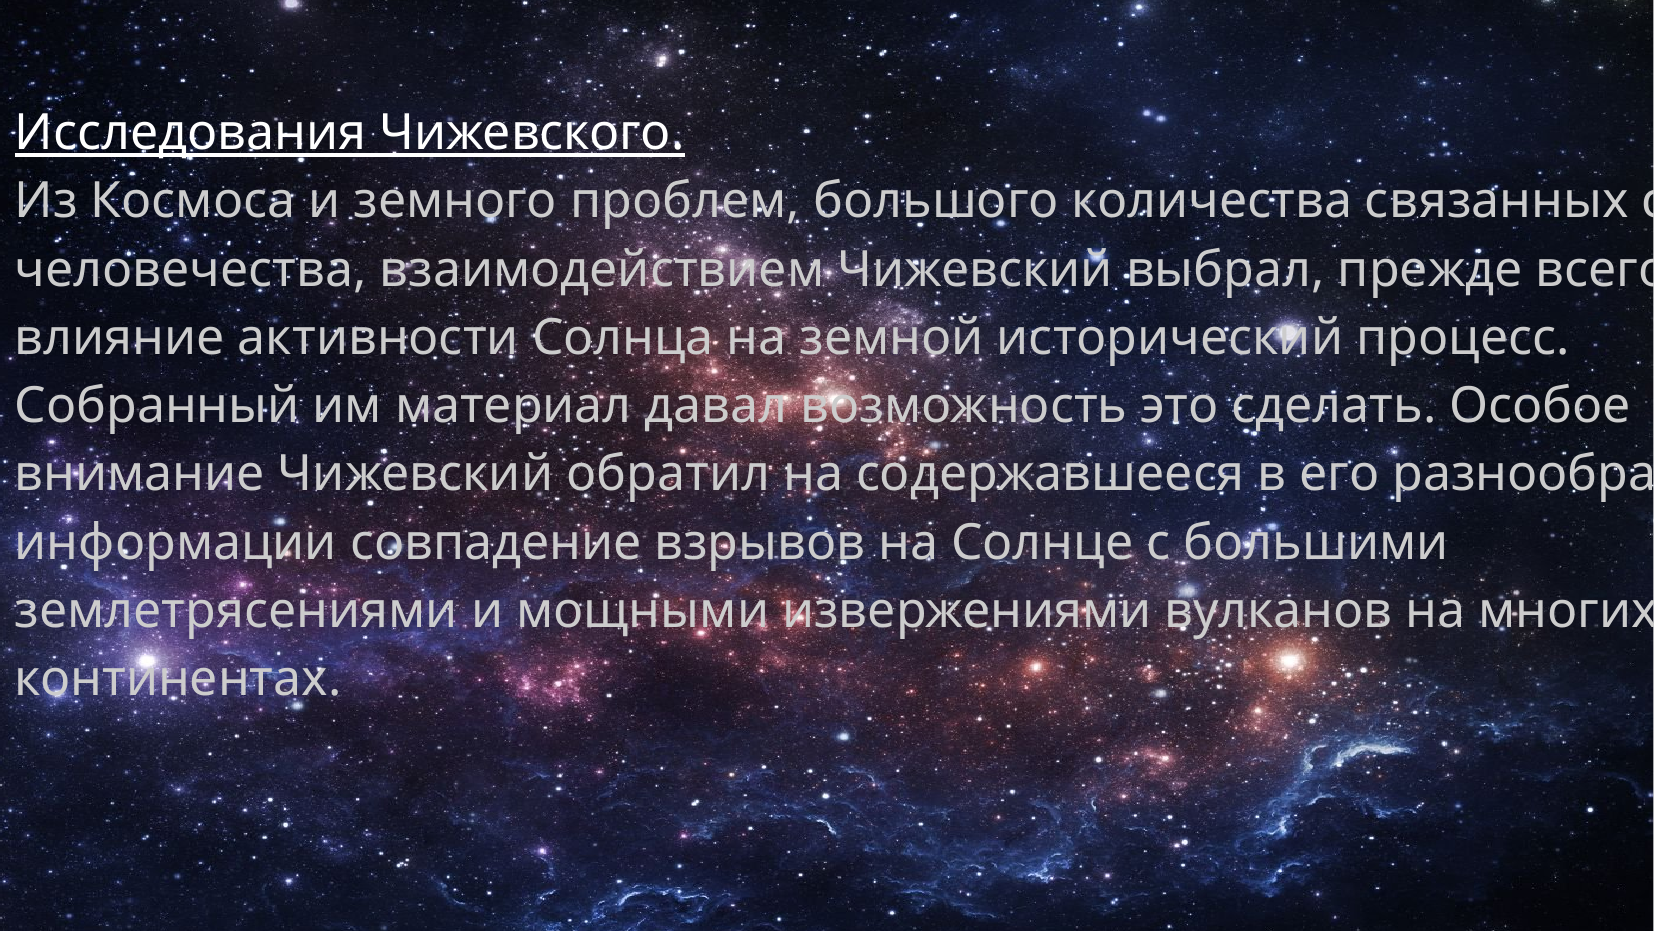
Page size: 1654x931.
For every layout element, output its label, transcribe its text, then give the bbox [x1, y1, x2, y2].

picture [1648, 194, 1654, 213]
picture [0, 0, 1654, 931]
picture [1645, 262, 1654, 283]
picture [1597, 262, 1609, 270]
picture [1647, 604, 1654, 623]
text_box Исследования Чижевского. Из Космоса и земного проблем, большого количества связанных с человечества, взаимодействием Чижевский выбрал, прежде всего, влияние активности Солнца на земной исторический процесс. Собранный им материал давал возможность это сделать. Особое внимание Чижевский обратил на содержавшееся в его разнообразной информации совпадение взрывов на Солнце с большими землетрясениями и мощными извержениями вулканов на многих континентах. [0, 88, 1597, 653]
